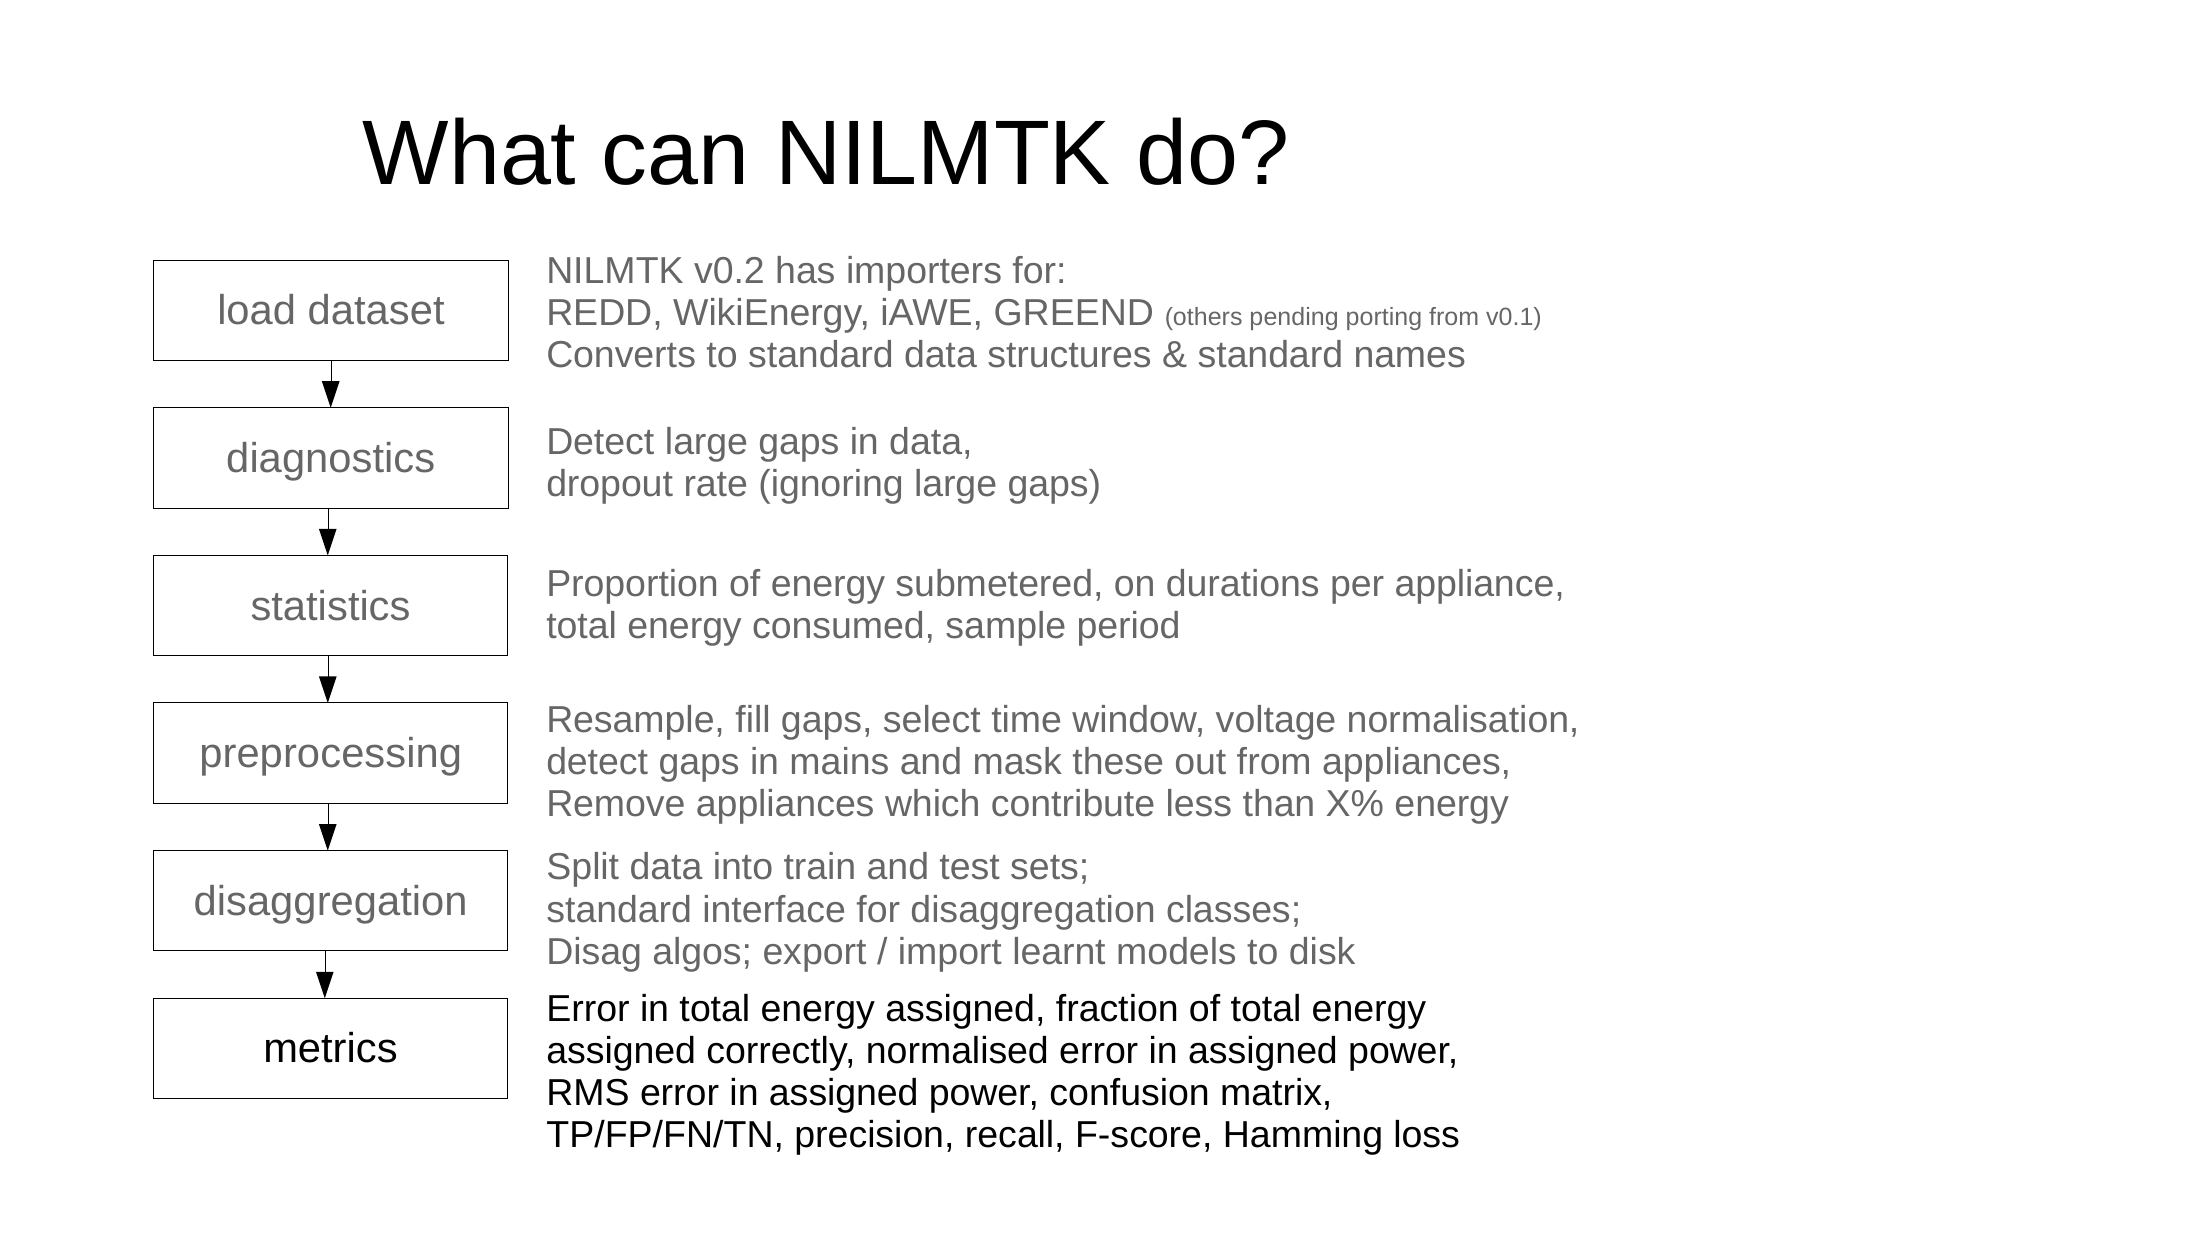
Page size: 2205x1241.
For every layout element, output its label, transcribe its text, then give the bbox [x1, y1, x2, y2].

text_box disaggregation [153, 850, 508, 951]
text_box preprocessing [153, 702, 508, 804]
text_box Detect large gaps in data, dropout rate (ignoring large gaps) [531, 413, 1117, 513]
title What can NILMTK do? [82, 49, 1571, 257]
text_box Proportion of energy submetered, on durations per appliance, total energy consumed, sample period [531, 555, 1591, 654]
text_box diagnostics [153, 407, 509, 509]
text_box statistics [153, 555, 508, 656]
text_box NILMTK v0.2 has importers for: REDD, WikiEnergy, iAWE, GREEND (others pending porting from v0.1) Converts to standard data structures & standard names [531, 242, 1558, 383]
text_box Error in total energy assigned, fraction of total energy assigned correctly, normalised error in assigned power, RMS error in assigned power, confusion matrix, TP/FP/FN/TN, precision, recall, F-score, Hamming loss [531, 980, 1484, 1206]
text_box load dataset [153, 260, 509, 361]
text_box Resample, fill gaps, select time window, voltage normalisation, detect gaps in mains and mask these out from appliances, Remove appliances which contribute less than X% energy [531, 691, 1606, 832]
text_box metrics [153, 998, 508, 1099]
text_box Split data into train and test sets; standard interface for disaggregation classes; Disag algos; export / import learnt models to disk [531, 838, 1371, 980]
